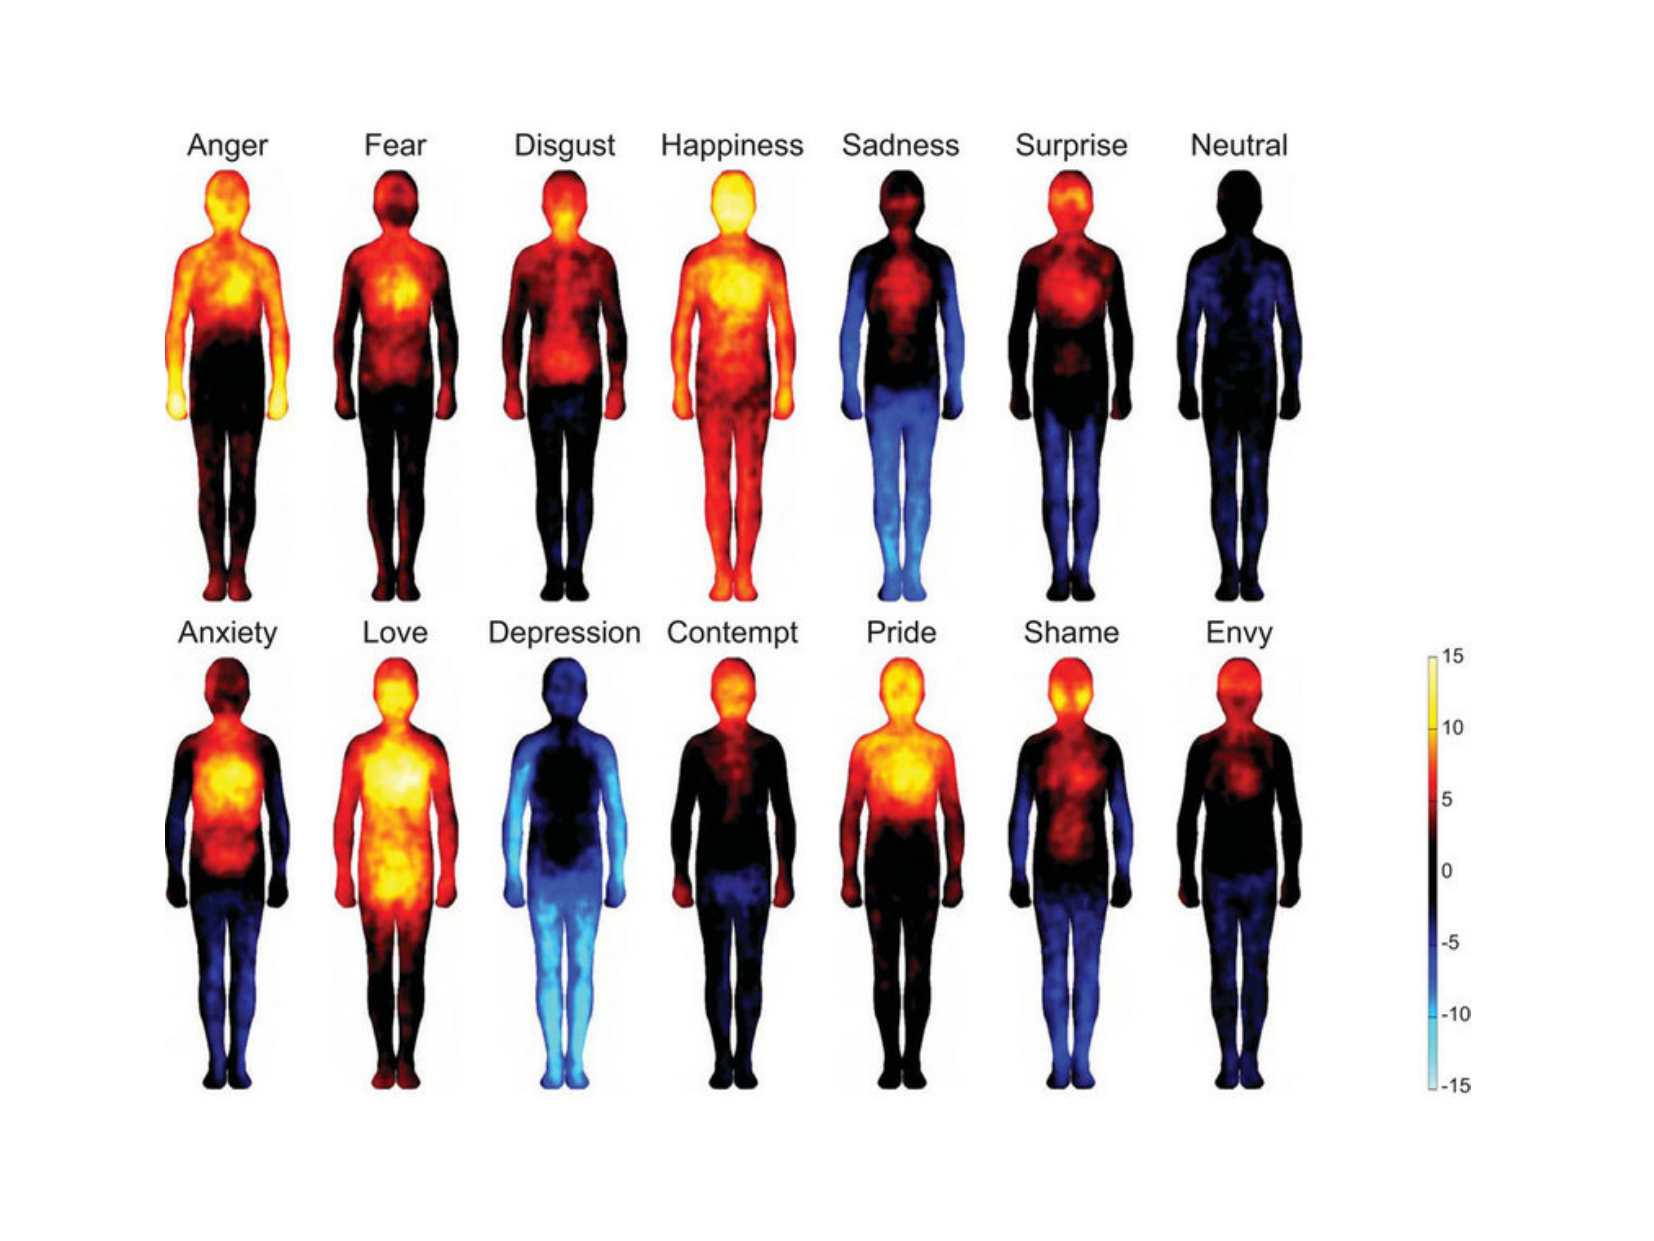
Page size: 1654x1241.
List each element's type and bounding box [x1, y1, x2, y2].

picture [165, 119, 1471, 1098]
